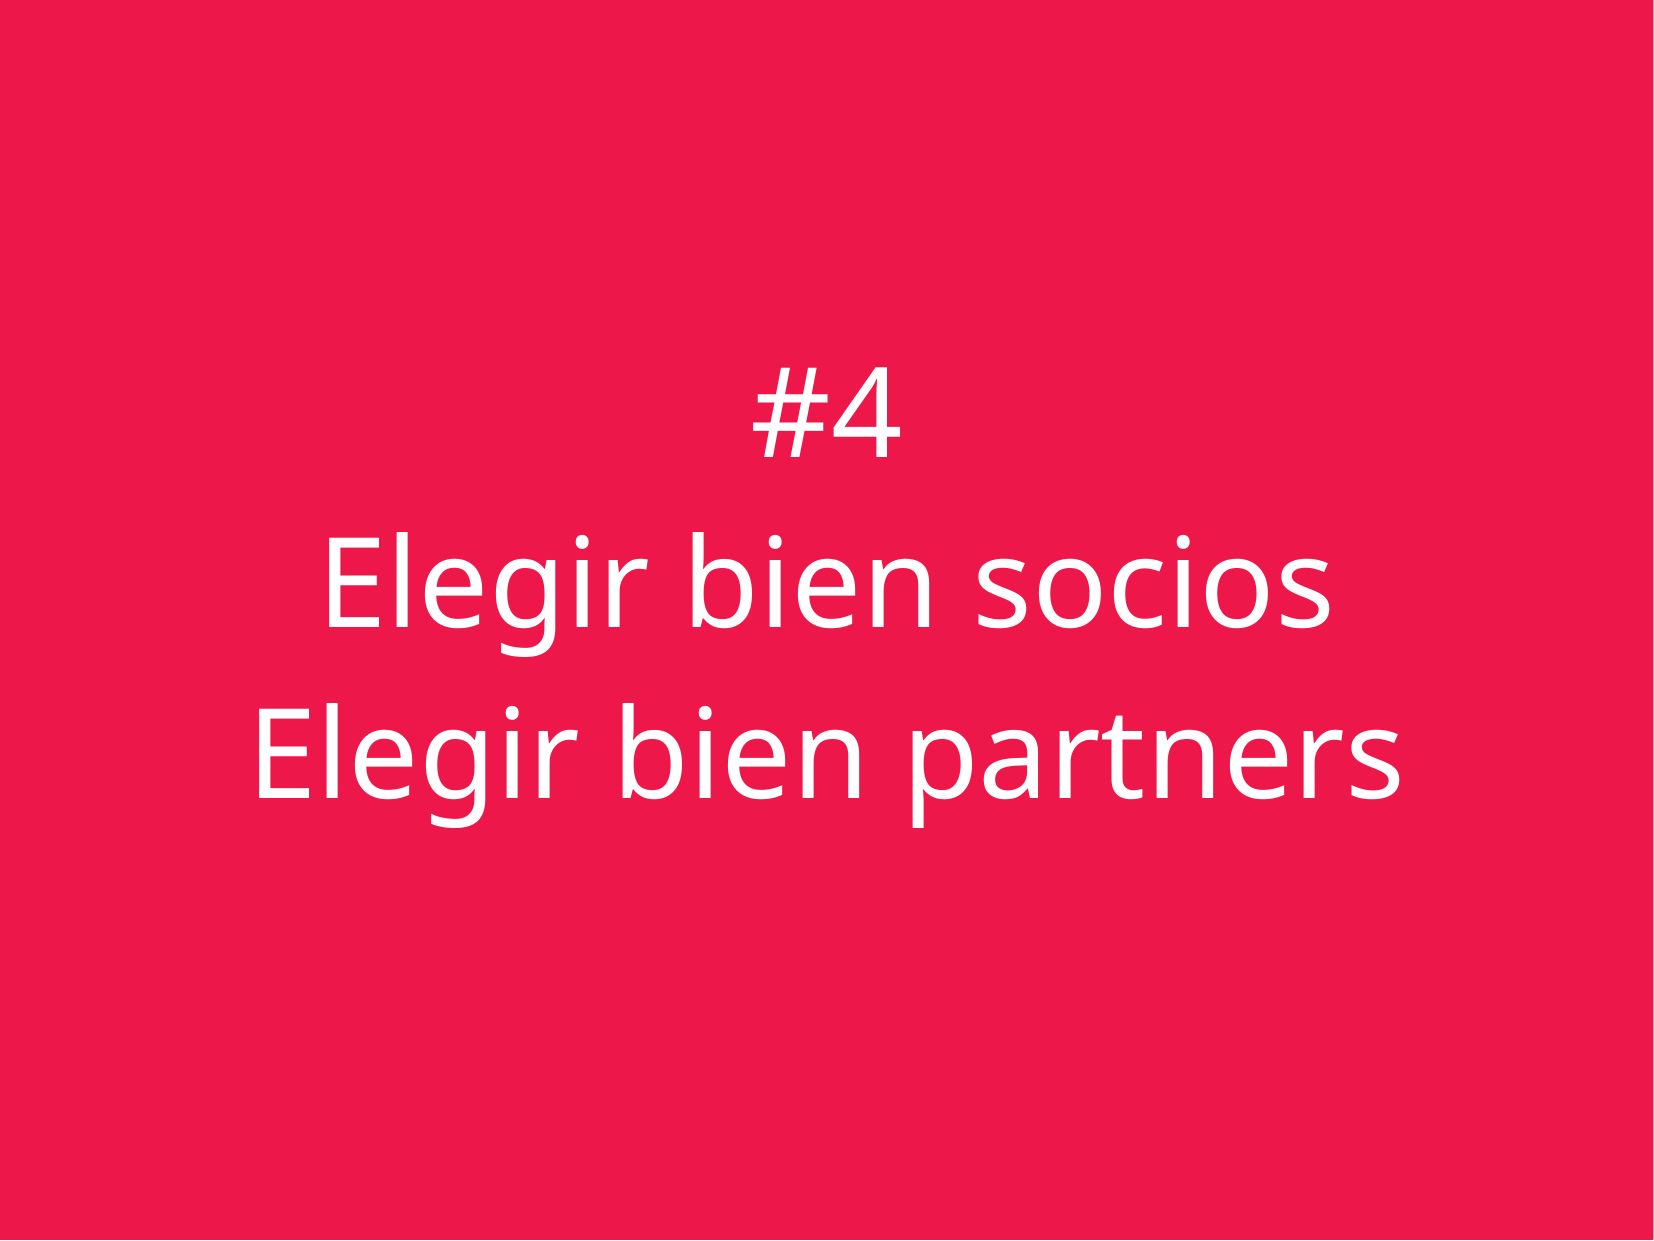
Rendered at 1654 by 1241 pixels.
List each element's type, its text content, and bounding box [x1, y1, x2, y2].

subtitle #4 Elegir bien socios Elegir bien partners [82, 56, 1571, 1102]
